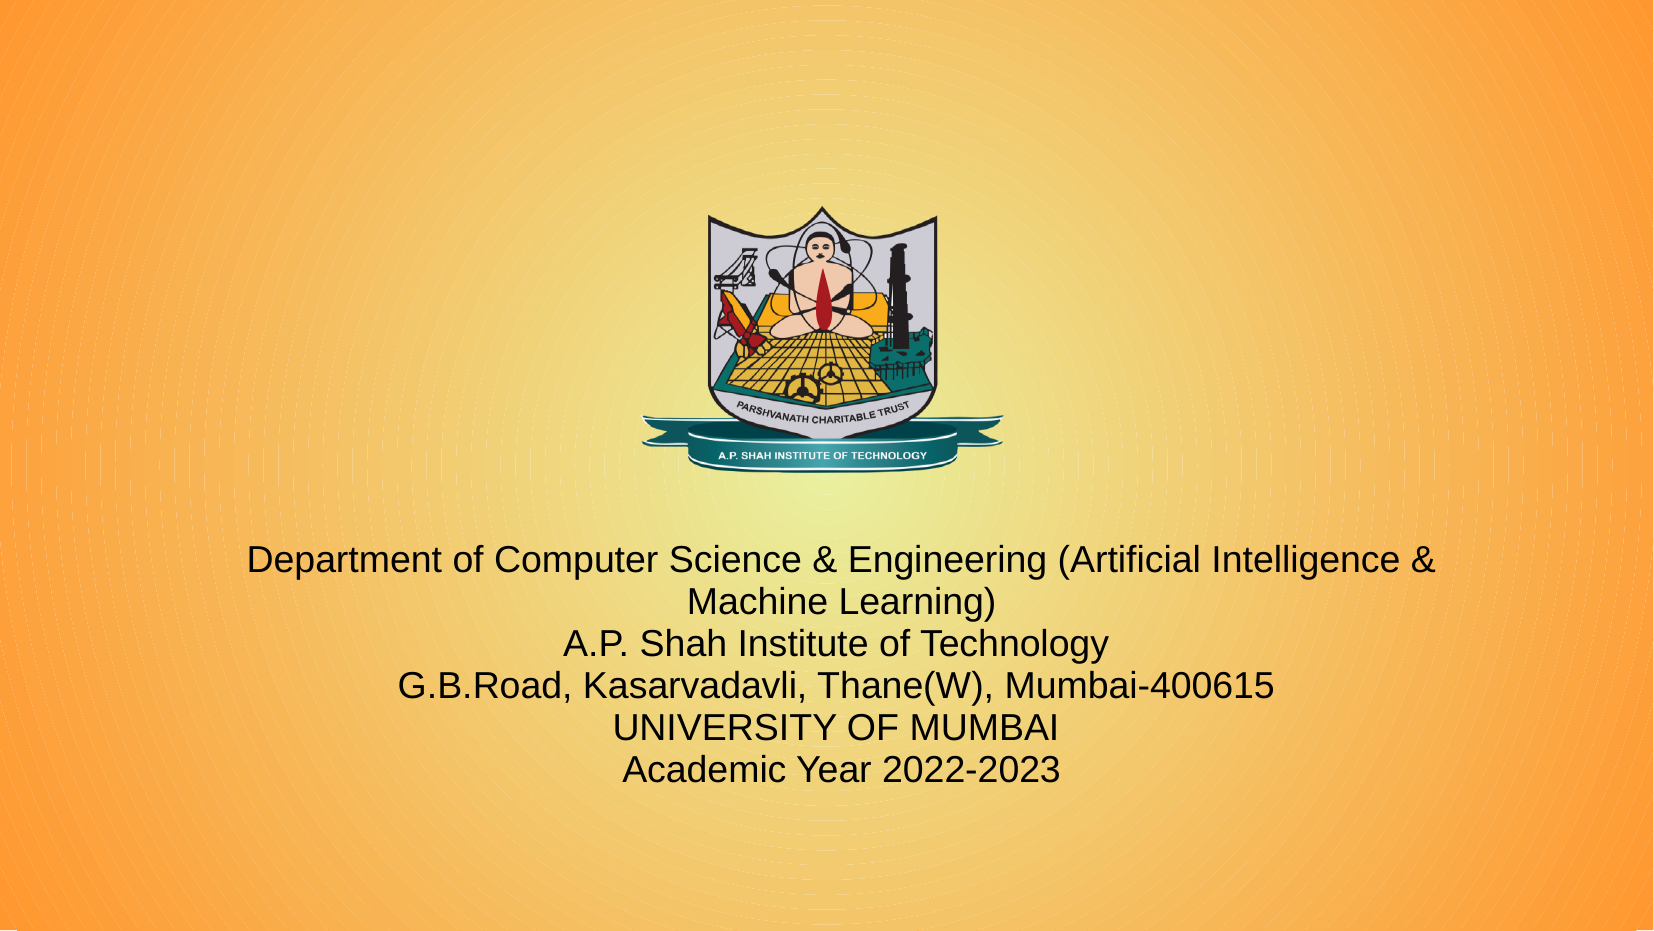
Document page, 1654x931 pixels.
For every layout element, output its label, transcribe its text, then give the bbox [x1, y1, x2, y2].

picture [641, 206, 1004, 473]
title Department of Computer Science & Engineering (Artificial Intelligence & Machine Learning) A.P. Shah Institute of Technology G.B.Road, Kasarvadavli, Thane(W), Mumbai-400615 UNIVERSITY OF MUMBAI Academic Year 2022-2023 [206, 514, 1477, 857]
